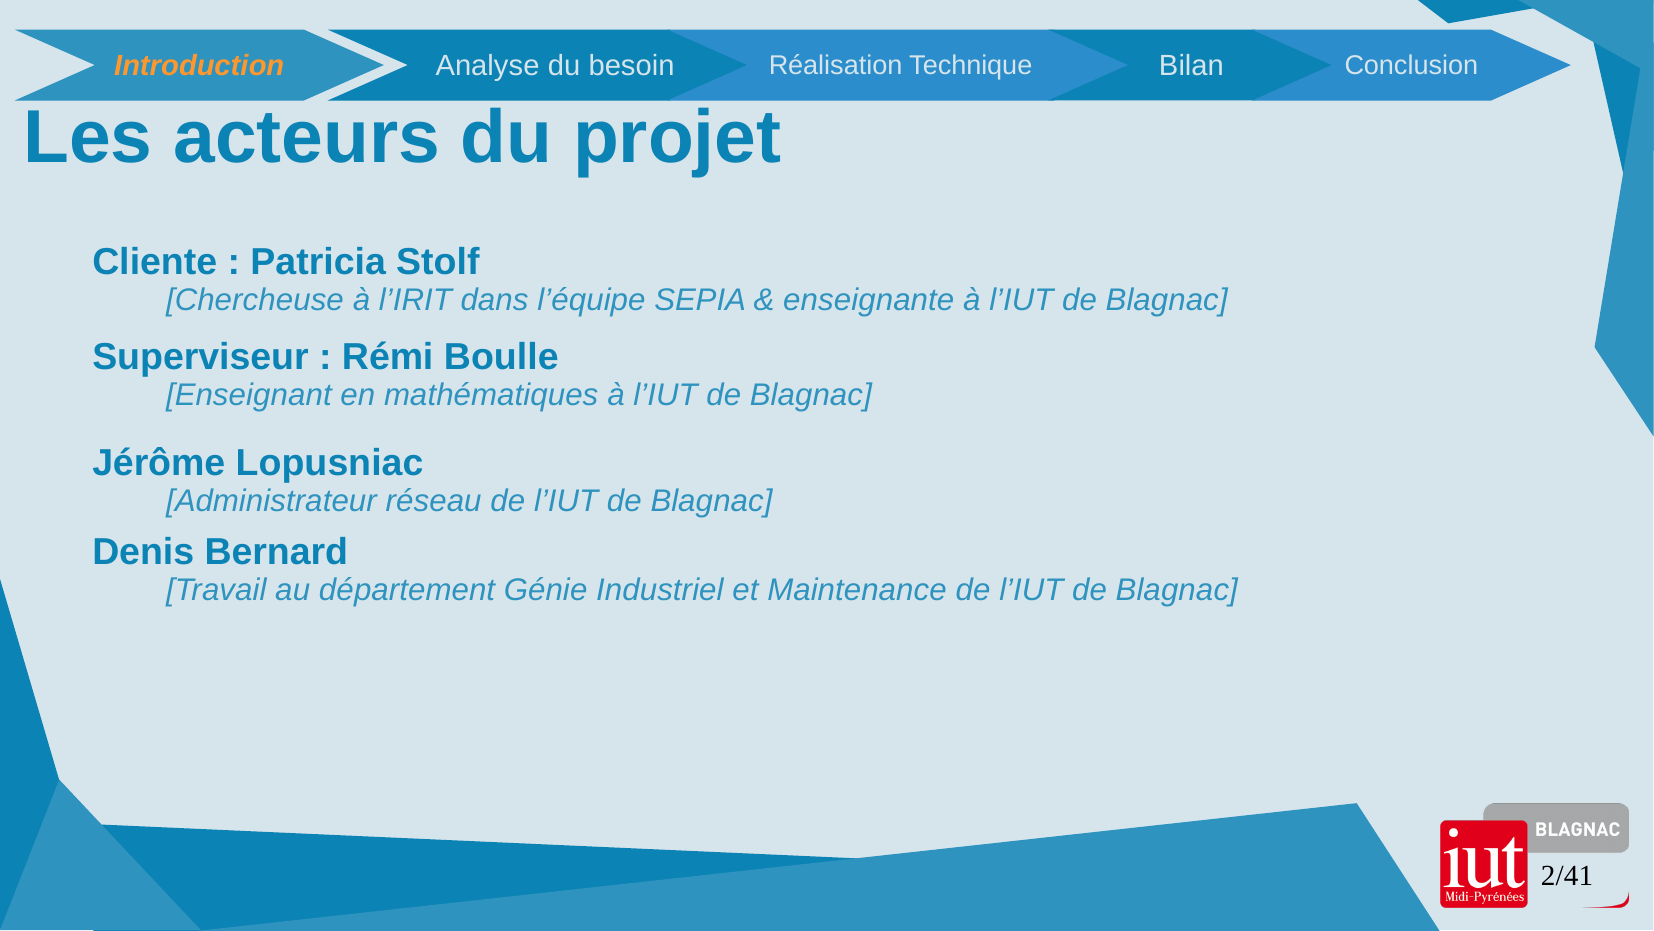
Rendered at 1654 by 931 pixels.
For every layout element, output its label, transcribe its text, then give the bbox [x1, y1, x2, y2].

picture [1440, 803, 1629, 908]
text_box Introduction [14, 29, 384, 101]
text_box Analyse du besoin [327, 29, 744, 101]
text_box Conclusion [1252, 29, 1571, 101]
title Les acteurs du projet [23, 94, 1512, 179]
text_box Superviseur : Rémi Boulle [Enseignant en mathématiques à l’IUT de Blagnac] [77, 327, 1075, 434]
text_box Cliente : Patricia Stolf [Chercheuse à l’IRIT dans l’équipe SEPIA & enseignante à l’IUT de Blagnac] [77, 233, 1441, 325]
text_box Bilan [1048, 29, 1329, 101]
text_box Denis Bernard [Travail au département Génie Industriel et Maintenance de l’IUT de Blagnac] [77, 522, 1441, 615]
text_box Réalisation Technique [667, 29, 1125, 101]
text_box Jérôme Lopusniac [Administrateur réseau de l’IUT de Blagnac] [77, 434, 1441, 522]
